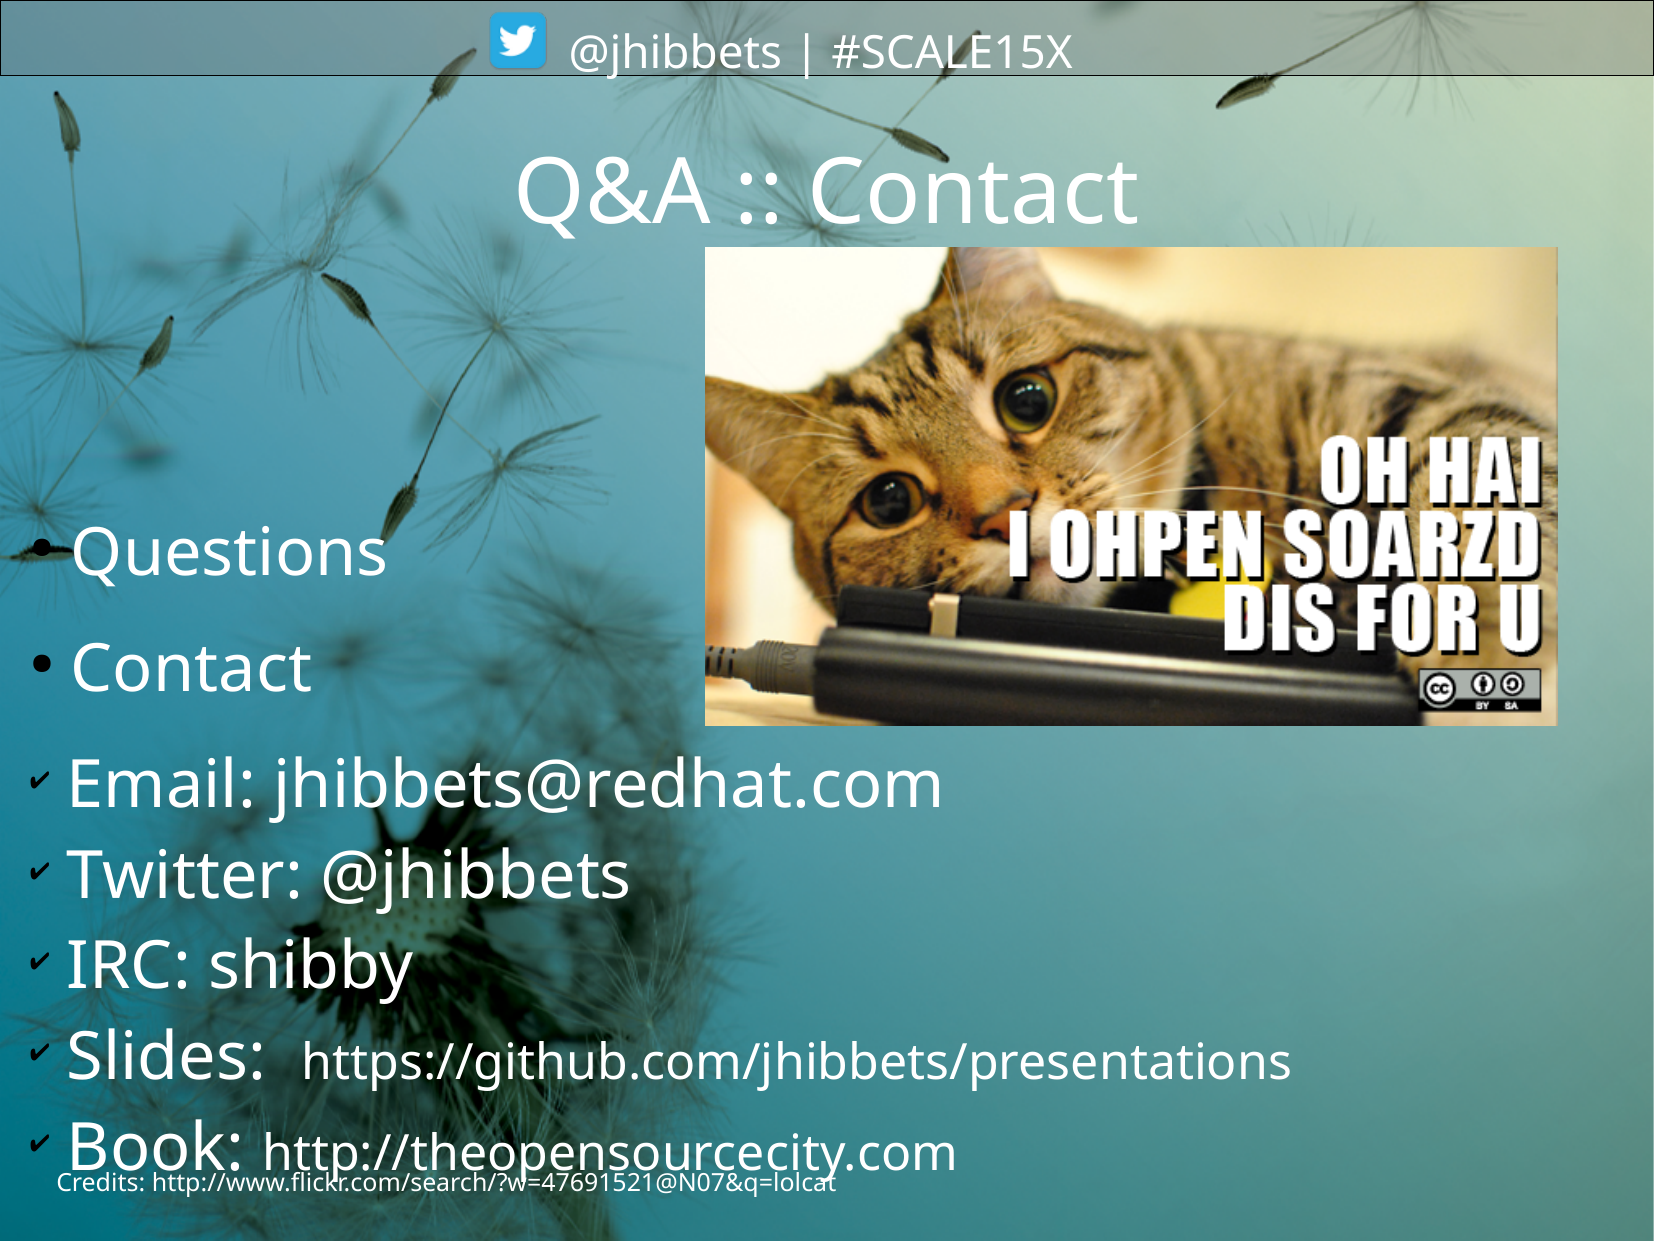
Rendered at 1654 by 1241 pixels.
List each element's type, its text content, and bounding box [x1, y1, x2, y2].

picture [488, 11, 549, 72]
text_box Credits: http://www.flickr.com/search/?w=47691521@N07&q=lolcat [41, 1157, 869, 1201]
picture [0, 76, 1654, 1241]
title Q&A :: Contact [82, 84, 1571, 292]
subtitle Questions Contact Email: jhibbets@redhat.com Twitter: @jhibbets IRC: shibby Slides: https://github.com/jhibbets/presentations Book: http://theopensourcecity.com [30, 561, 1636, 1134]
